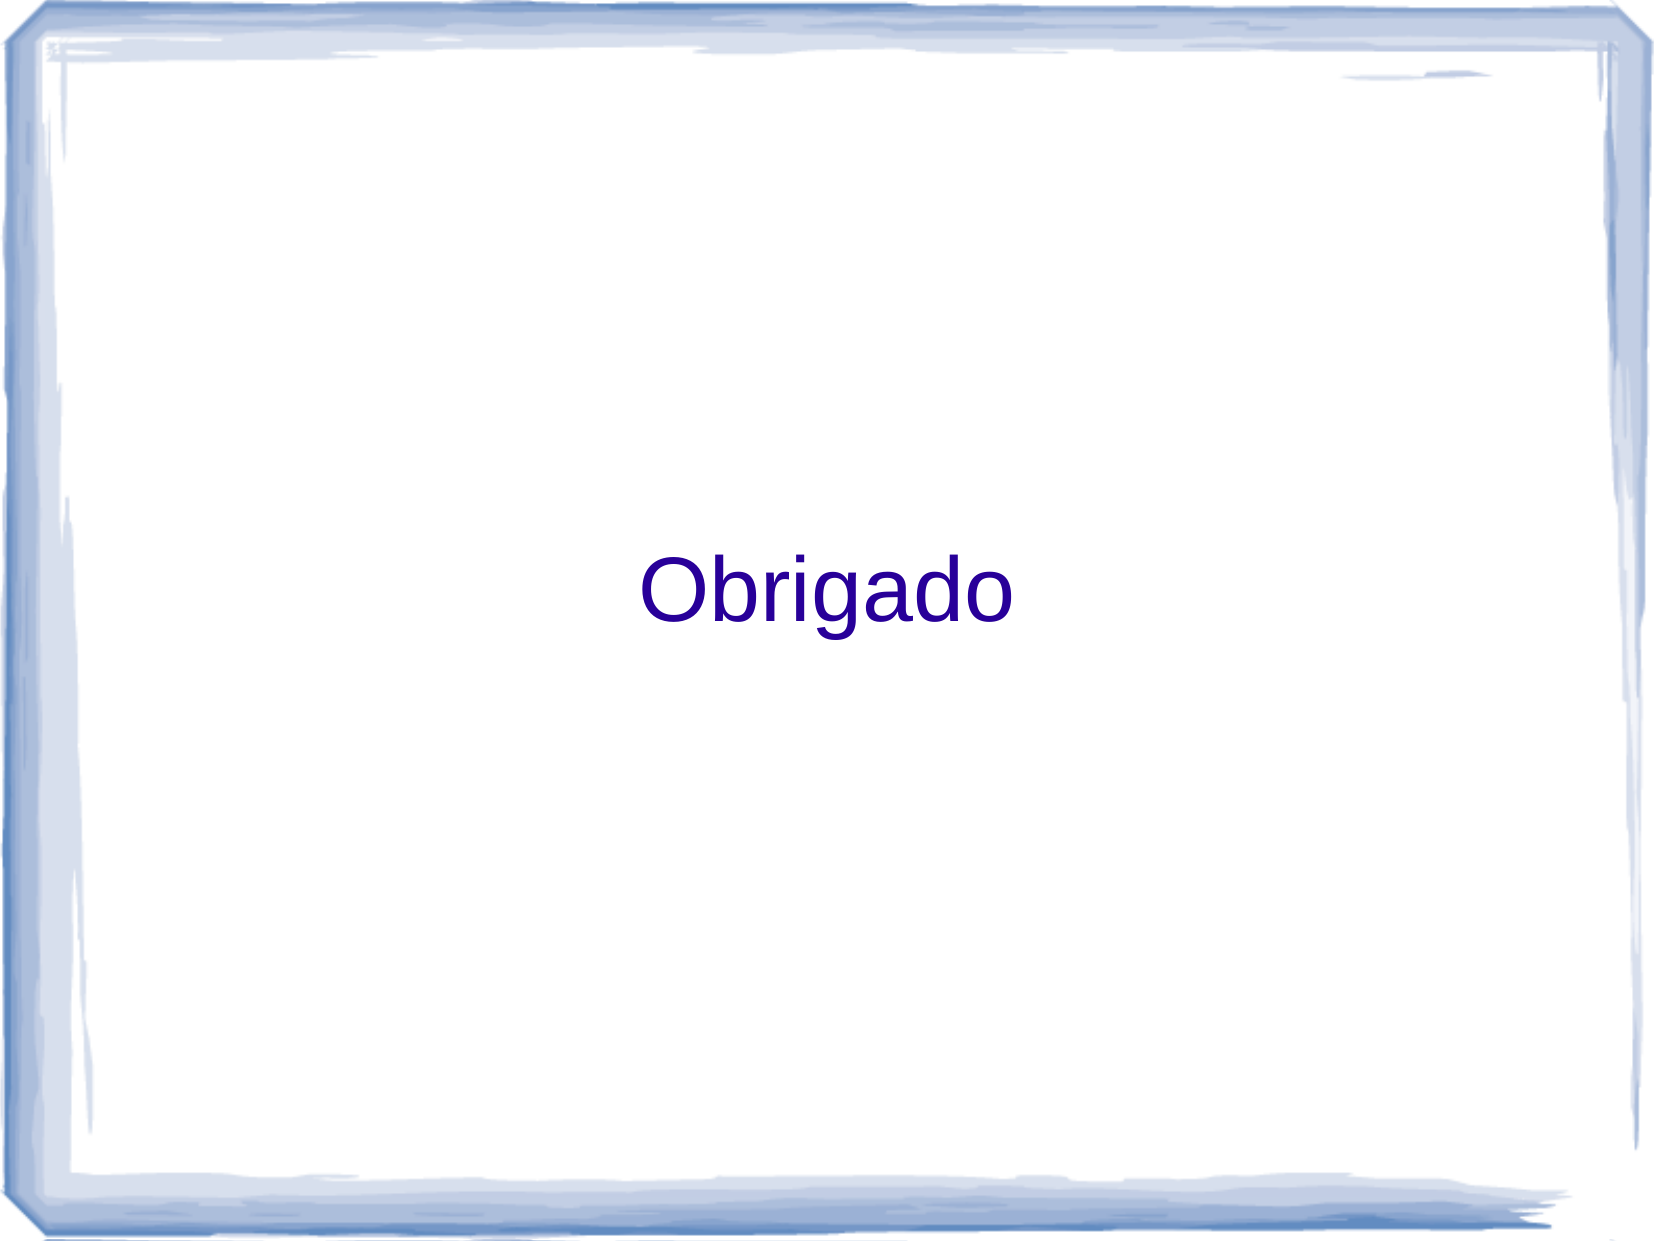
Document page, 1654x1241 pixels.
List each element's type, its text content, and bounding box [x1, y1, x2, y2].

title Obrigado [82, 486, 1571, 694]
picture [0, 0, 1654, 1241]
